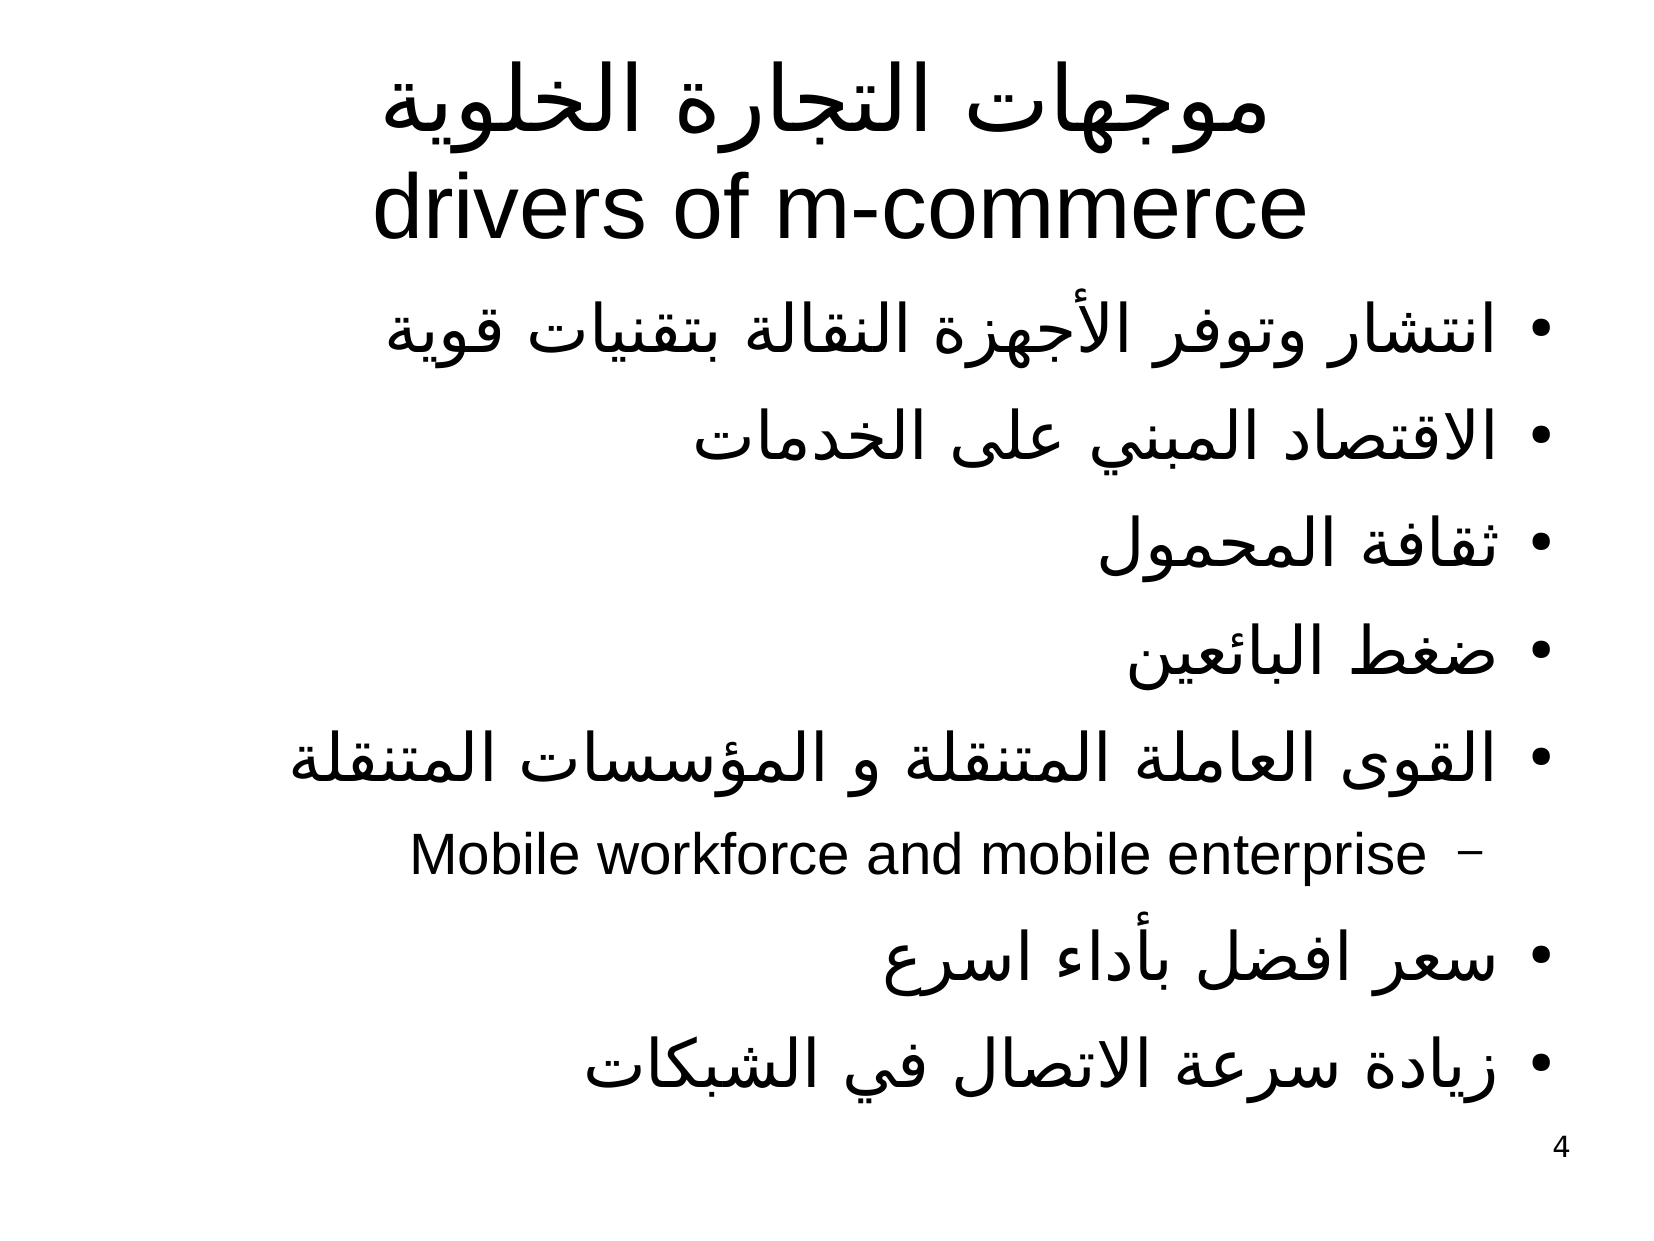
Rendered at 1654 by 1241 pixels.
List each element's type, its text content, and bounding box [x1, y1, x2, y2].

title موجهات التجارة الخلوية drivers of m-commerce [82, 41, 1571, 265]
list انتشار وتوفر الأجهزة النقالة بتقنيات قوية الاقتصاد المبني على الخدمات ثقافة المحمول ضغط البائعين القوى العاملة المتنقلة و المؤسسات المتنقلة Mobile workforce and mobile enterprise سعر افضل بأداء اسرع زيادة سرعة الاتصال في الشبكات [82, 290, 1571, 1111]
